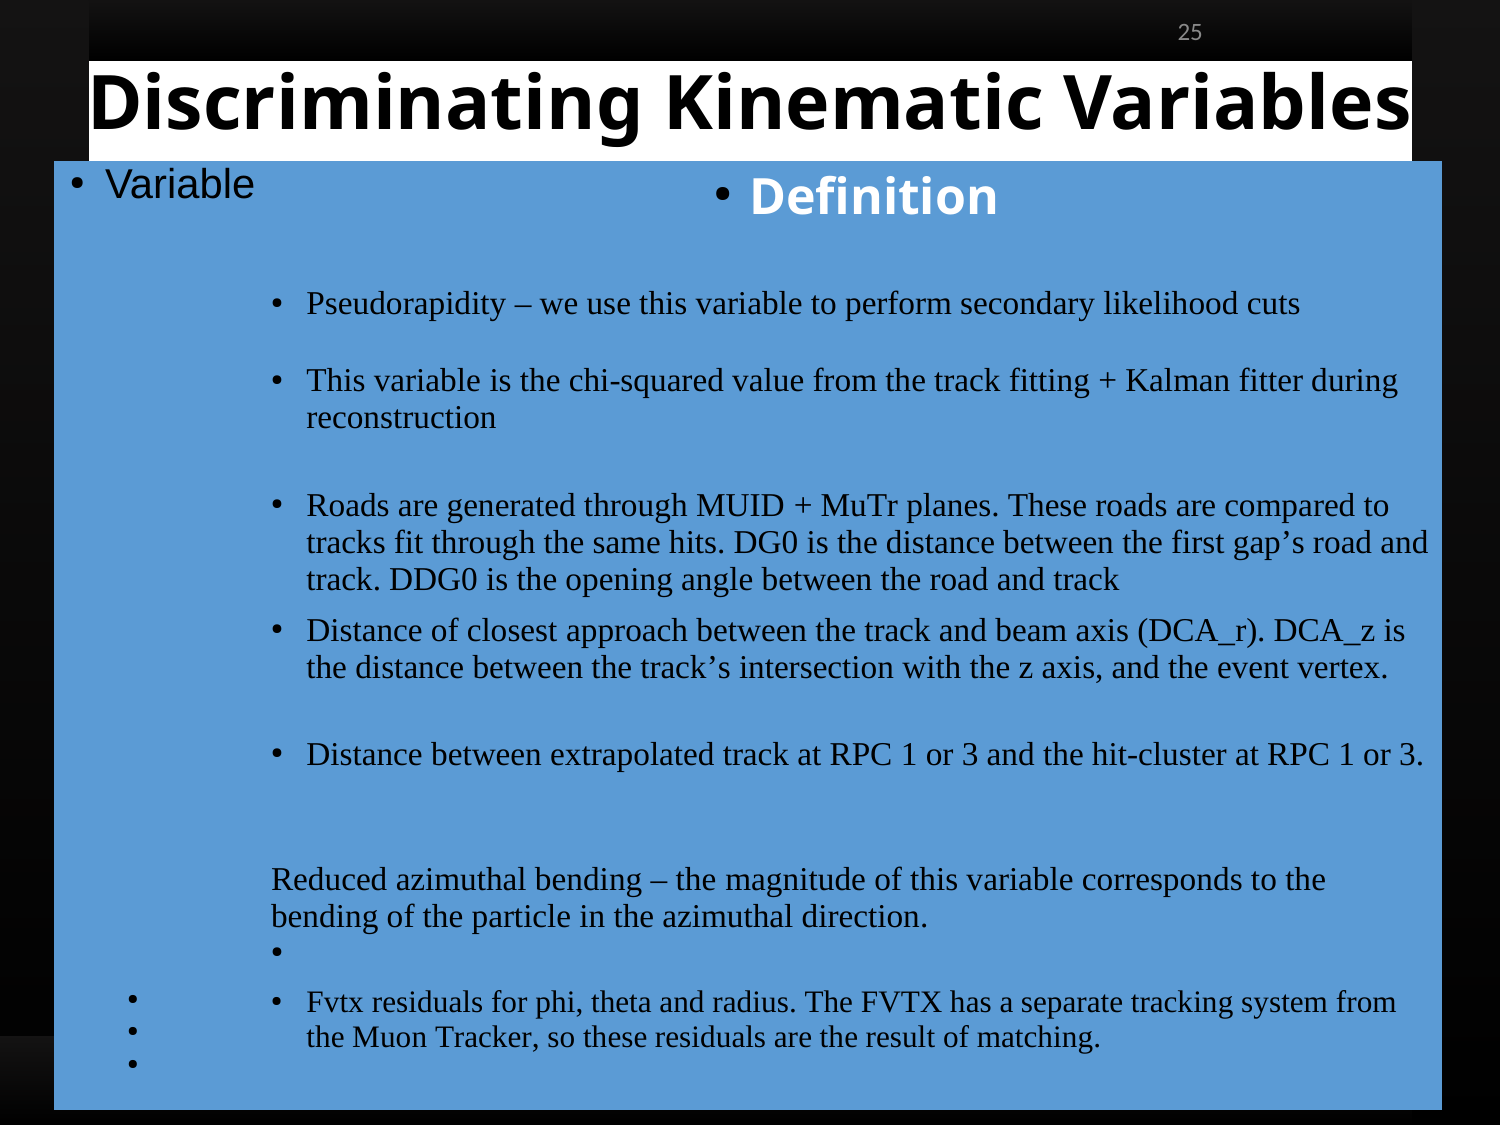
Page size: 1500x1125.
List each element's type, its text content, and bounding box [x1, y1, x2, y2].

table_cell Pseudorapidity – we use this variable to perform secondary likelihood cuts [271, 285, 1442, 362]
table_header Definition [271, 161, 1442, 285]
table_cell [54, 985, 271, 1110]
slide_number 25 [1162, 0, 1500, 61]
table_cell Fvtx residuals for phi, theta and radius. The FVTX has a separate tracking system from the Muon Tracker, so these residuals are the result of matching. [271, 985, 1442, 1110]
table_header Variable [54, 161, 271, 285]
table_cell [54, 362, 271, 487]
table_cell [54, 487, 271, 611]
table_cell Distance of closest approach between the track and beam axis (DCA_r). DCA_z is the distance between the track’s intersection with the z axis, and the event vertex. [271, 611, 1442, 736]
table_cell [54, 285, 271, 362]
table_cell Reduced azimuthal bending – the magnitude of this variable corresponds to the bending of the particle in the azimuthal direction. [271, 860, 1442, 985]
table_cell This variable is the chi-squared value from the track fitting + Kalman fitter during reconstruction [271, 362, 1442, 487]
table_cell Roads are generated through MUID + MuTr planes. These roads are compared to tracks fit through the same hits. DG0 is the distance between the first gap’s road and track. DDG0 is the opening angle between the road and track [271, 487, 1442, 611]
table_cell [54, 611, 271, 736]
table_cell Distance between extrapolated track at RPC 1 or 3 and the hit-cluster at RPC 1 or 3. [271, 736, 1442, 860]
table_cell [54, 736, 271, 860]
table_cell [54, 860, 271, 985]
title Discriminating Kinematic Variables [22, 30, 1478, 181]
